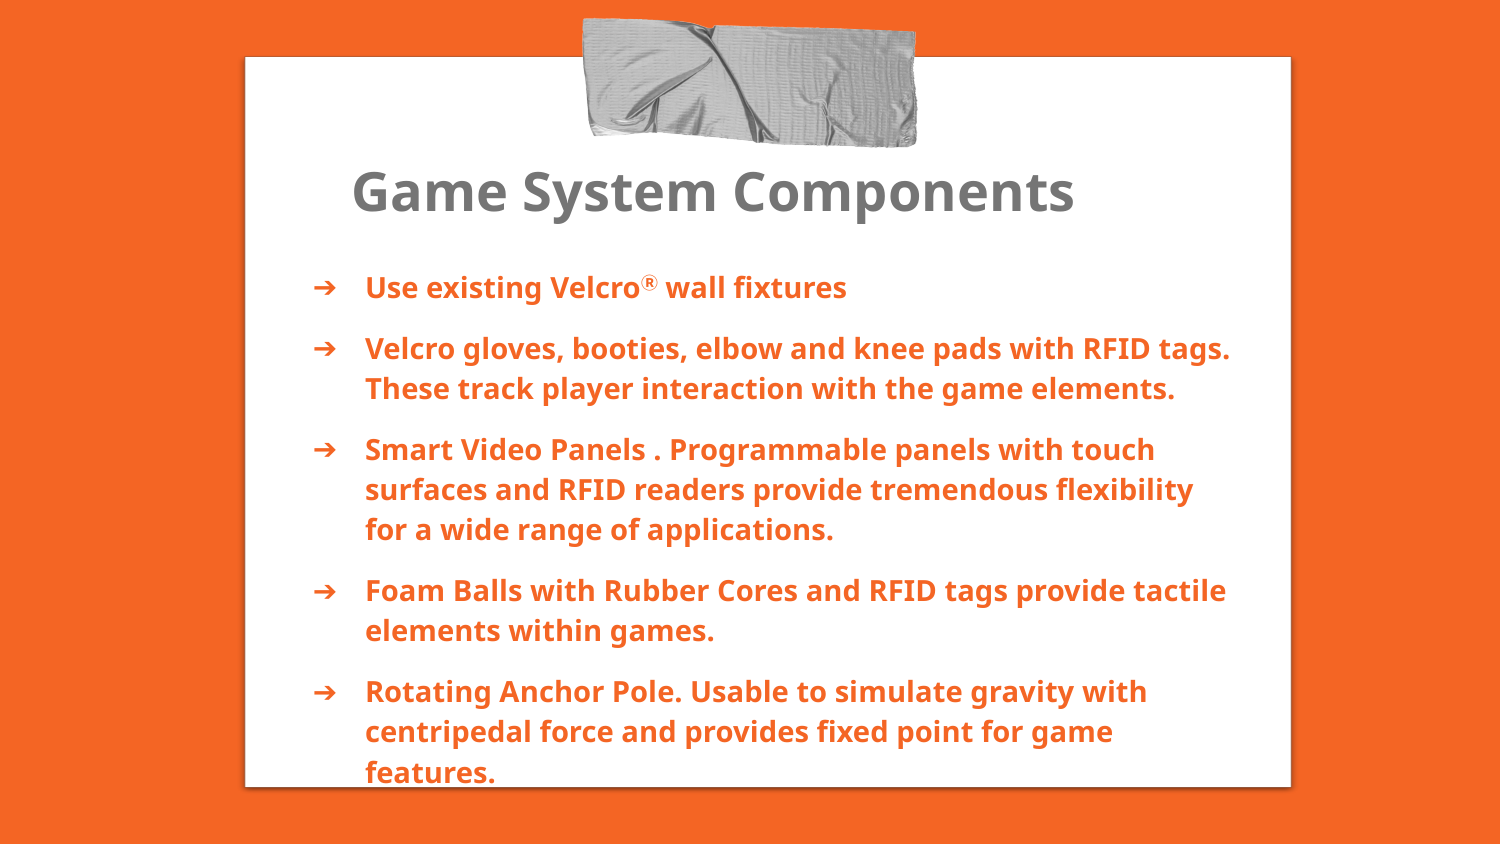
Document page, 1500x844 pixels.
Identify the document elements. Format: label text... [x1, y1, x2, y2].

picture [203, 16, 1334, 817]
text_box Game System Components [336, 112, 1213, 238]
list Use existing VelcroⓇ wall fixtures Velcro gloves, booties, elbow and knee pads with RFID tags. These track player interaction with the game elements. Smart Video Panels . Programmable panels with touch surfaces and RFID readers provide tremendous flexibility for a wide range of applications. Foam Balls with Rubber Cores and RFID tags provide tactile elements within games. Rotating Anchor Pole. Usable to simulate gravity with centripedal force and provides fixed point for game features. [274, 248, 1257, 747]
